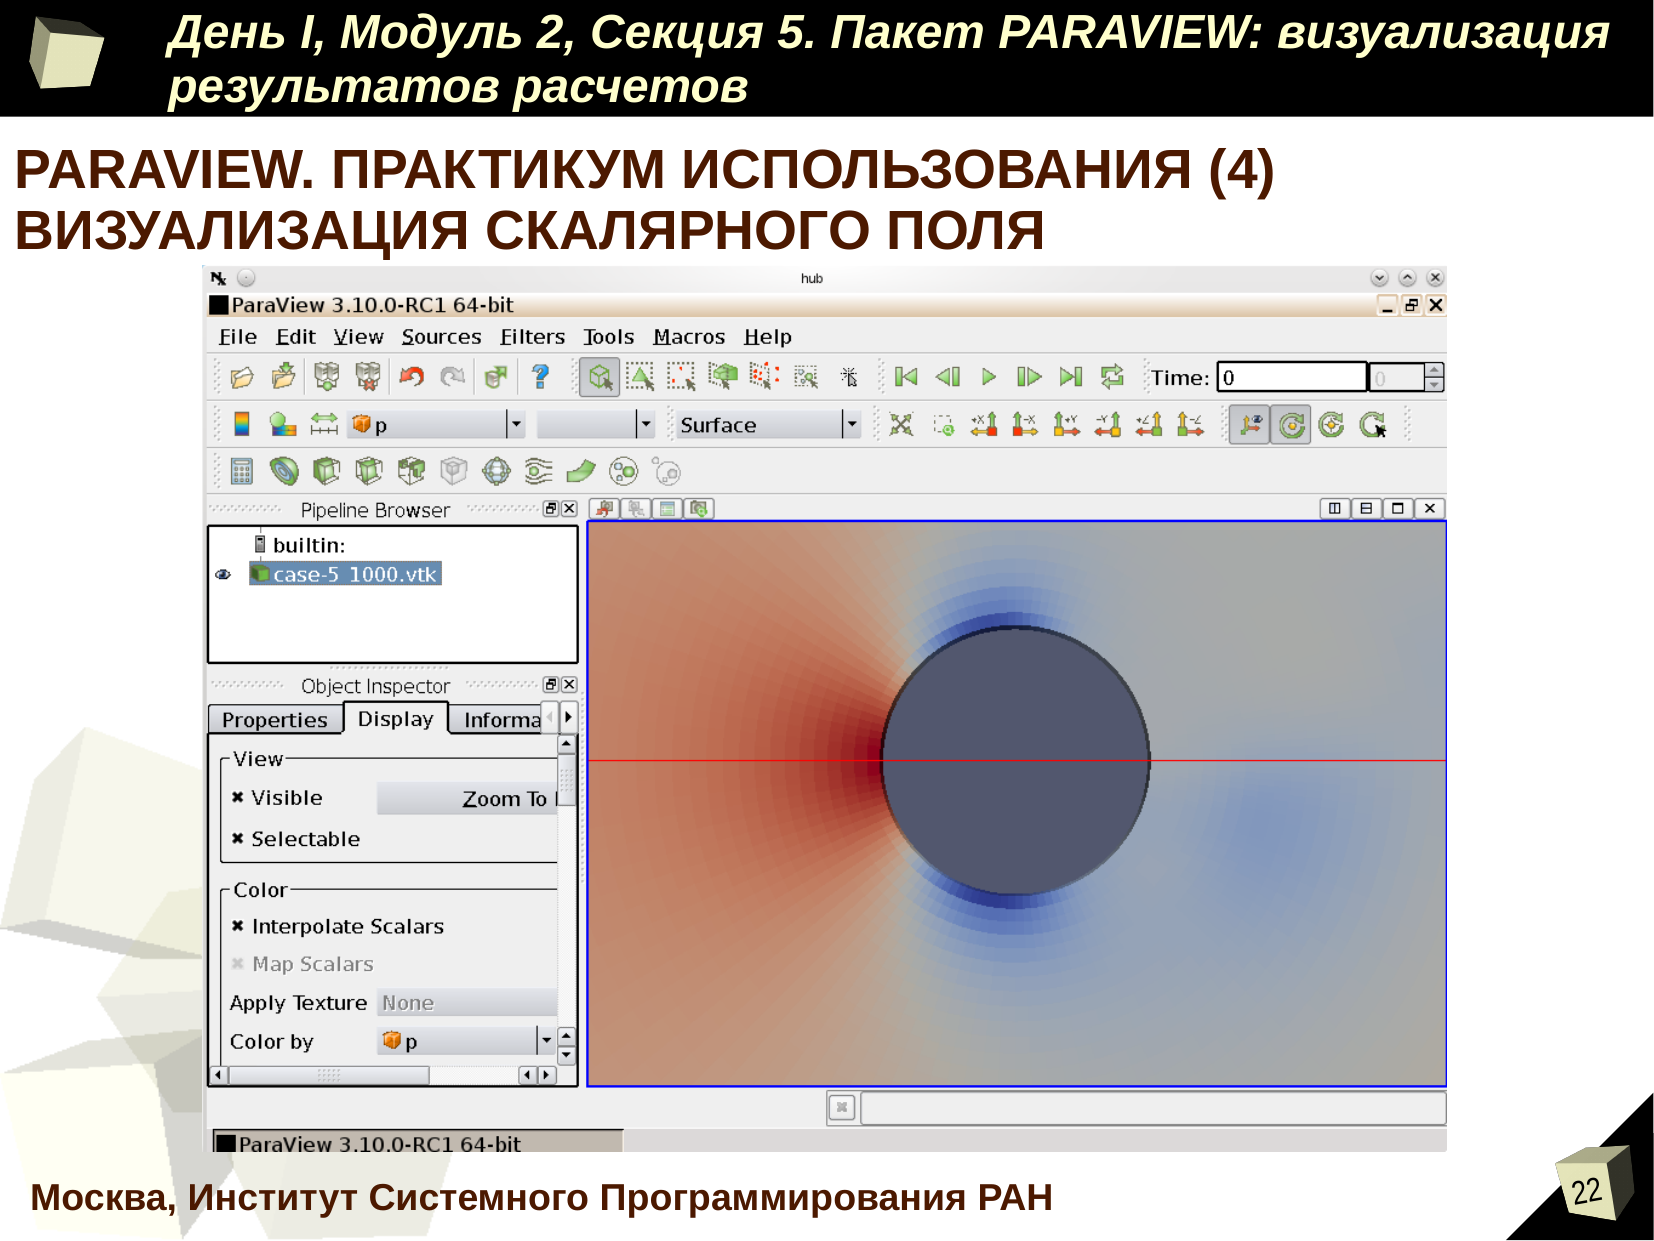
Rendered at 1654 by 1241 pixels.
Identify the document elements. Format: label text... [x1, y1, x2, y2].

text_box PARAVIEW. ПРАКТИКУМ ИСПОЛЬЗОВАНИЯ (4) ВИЗУАЛИЗАЦИЯ СКАЛЯРНОГО ПОЛЯ [0, 130, 1654, 269]
picture [0, 269, 1447, 1241]
picture [464, 1193, 472, 1198]
